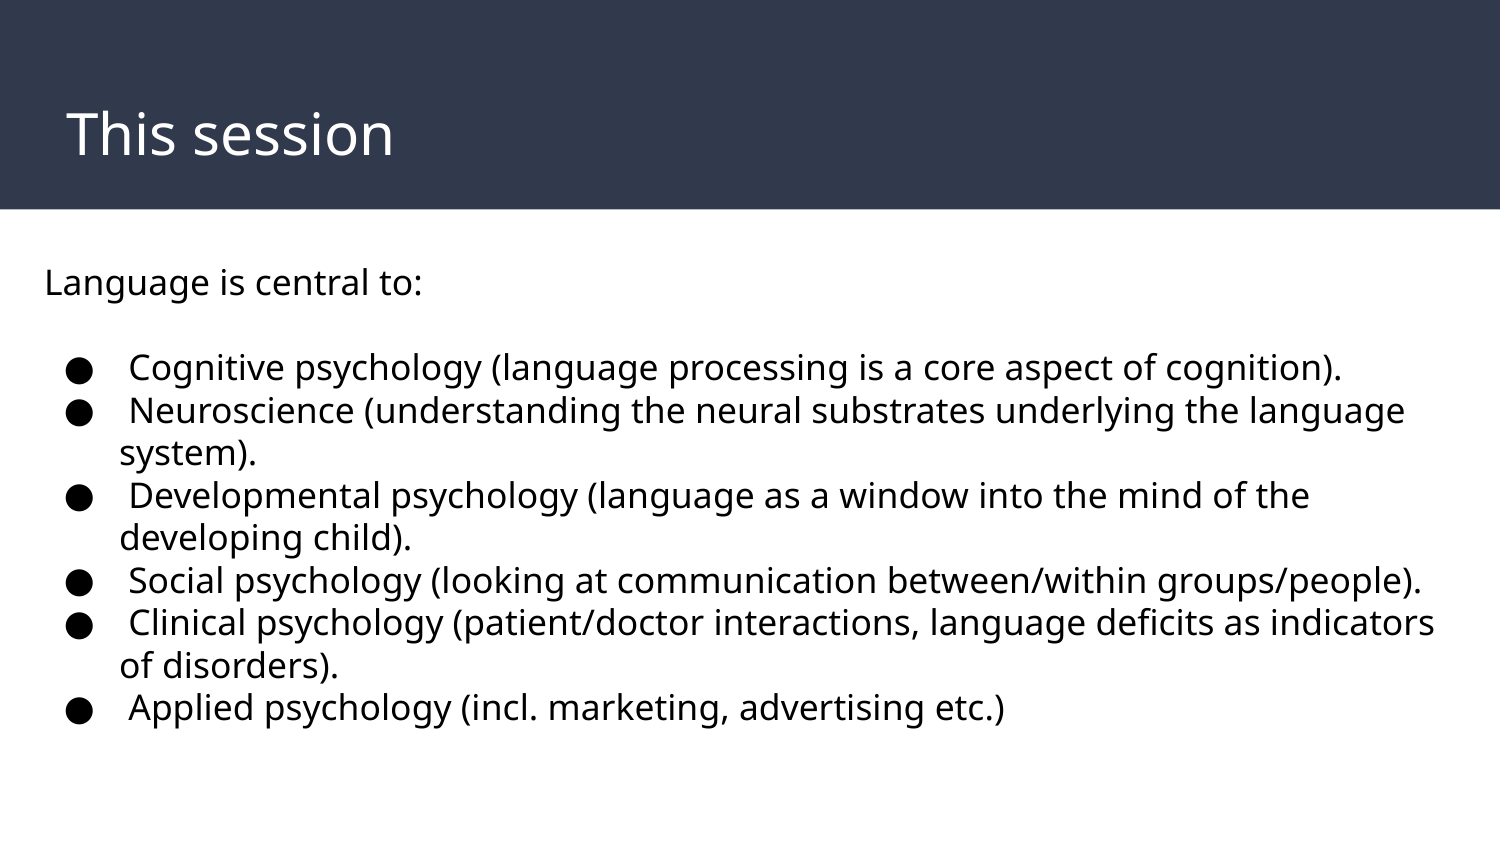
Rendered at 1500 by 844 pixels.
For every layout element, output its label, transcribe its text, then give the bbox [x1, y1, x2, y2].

title This session [51, 82, 1449, 185]
text_box Language is central to: Cognitive psychology (language processing is a core aspect of cognition). Neuroscience (understanding the neural substrates underlying the language system). Developmental psychology (language as a window into the mind of the developing child). Social psychology (looking at communication between/within groups/people). Clinical psychology (patient/doctor interactions, language deficits as indicators of disorders). Applied psychology (incl. marketing, advertising etc.) [29, 245, 1467, 830]
